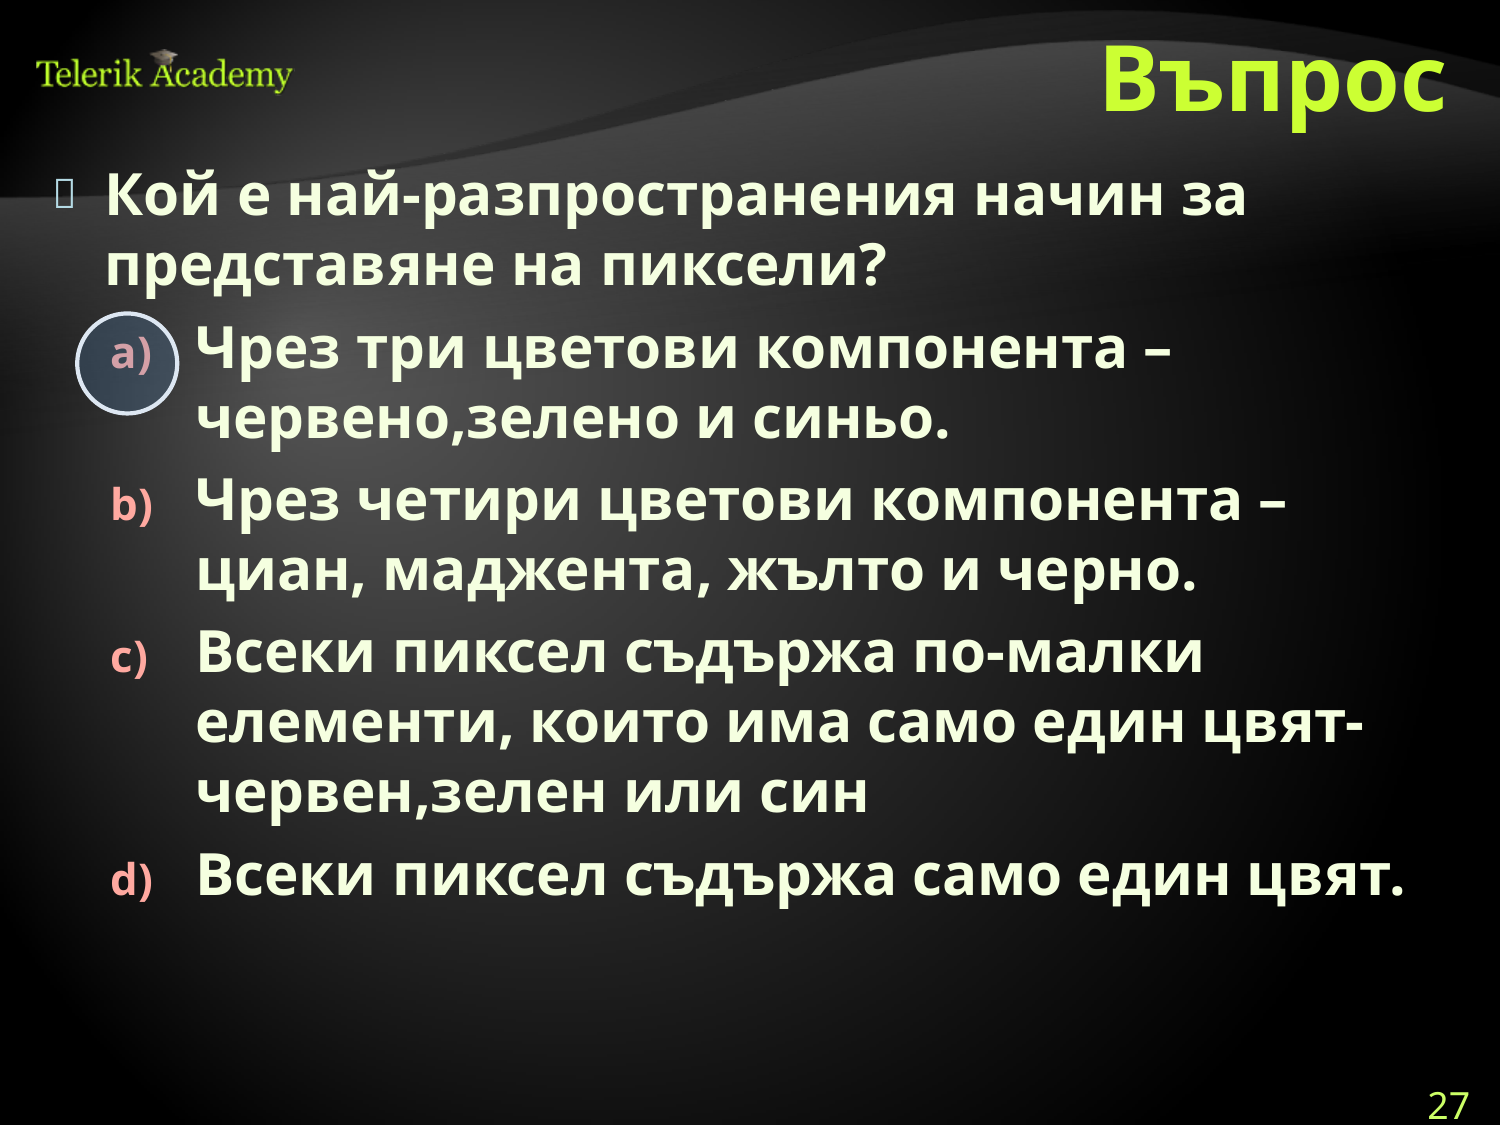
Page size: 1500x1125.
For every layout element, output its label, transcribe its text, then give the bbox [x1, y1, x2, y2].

picture [0, 0, 1500, 1125]
text_box [77, 313, 178, 414]
list Кой е най-разпространения начин за представяне на пиксели? Чрез три цветови компонента – червено,зелено и синьо. Чрез четири цветови компонента – циан, маджента, жълто и черно. Всеки пиксел съдържа по-малки елементи, които има само един цвят-червен,зелен или син Всеки пиксел съдържа само един цвят. [37, 149, 1463, 1075]
title Въпрос [300, 12, 1463, 149]
slide_number <number> [1412, 1074, 1488, 1113]
